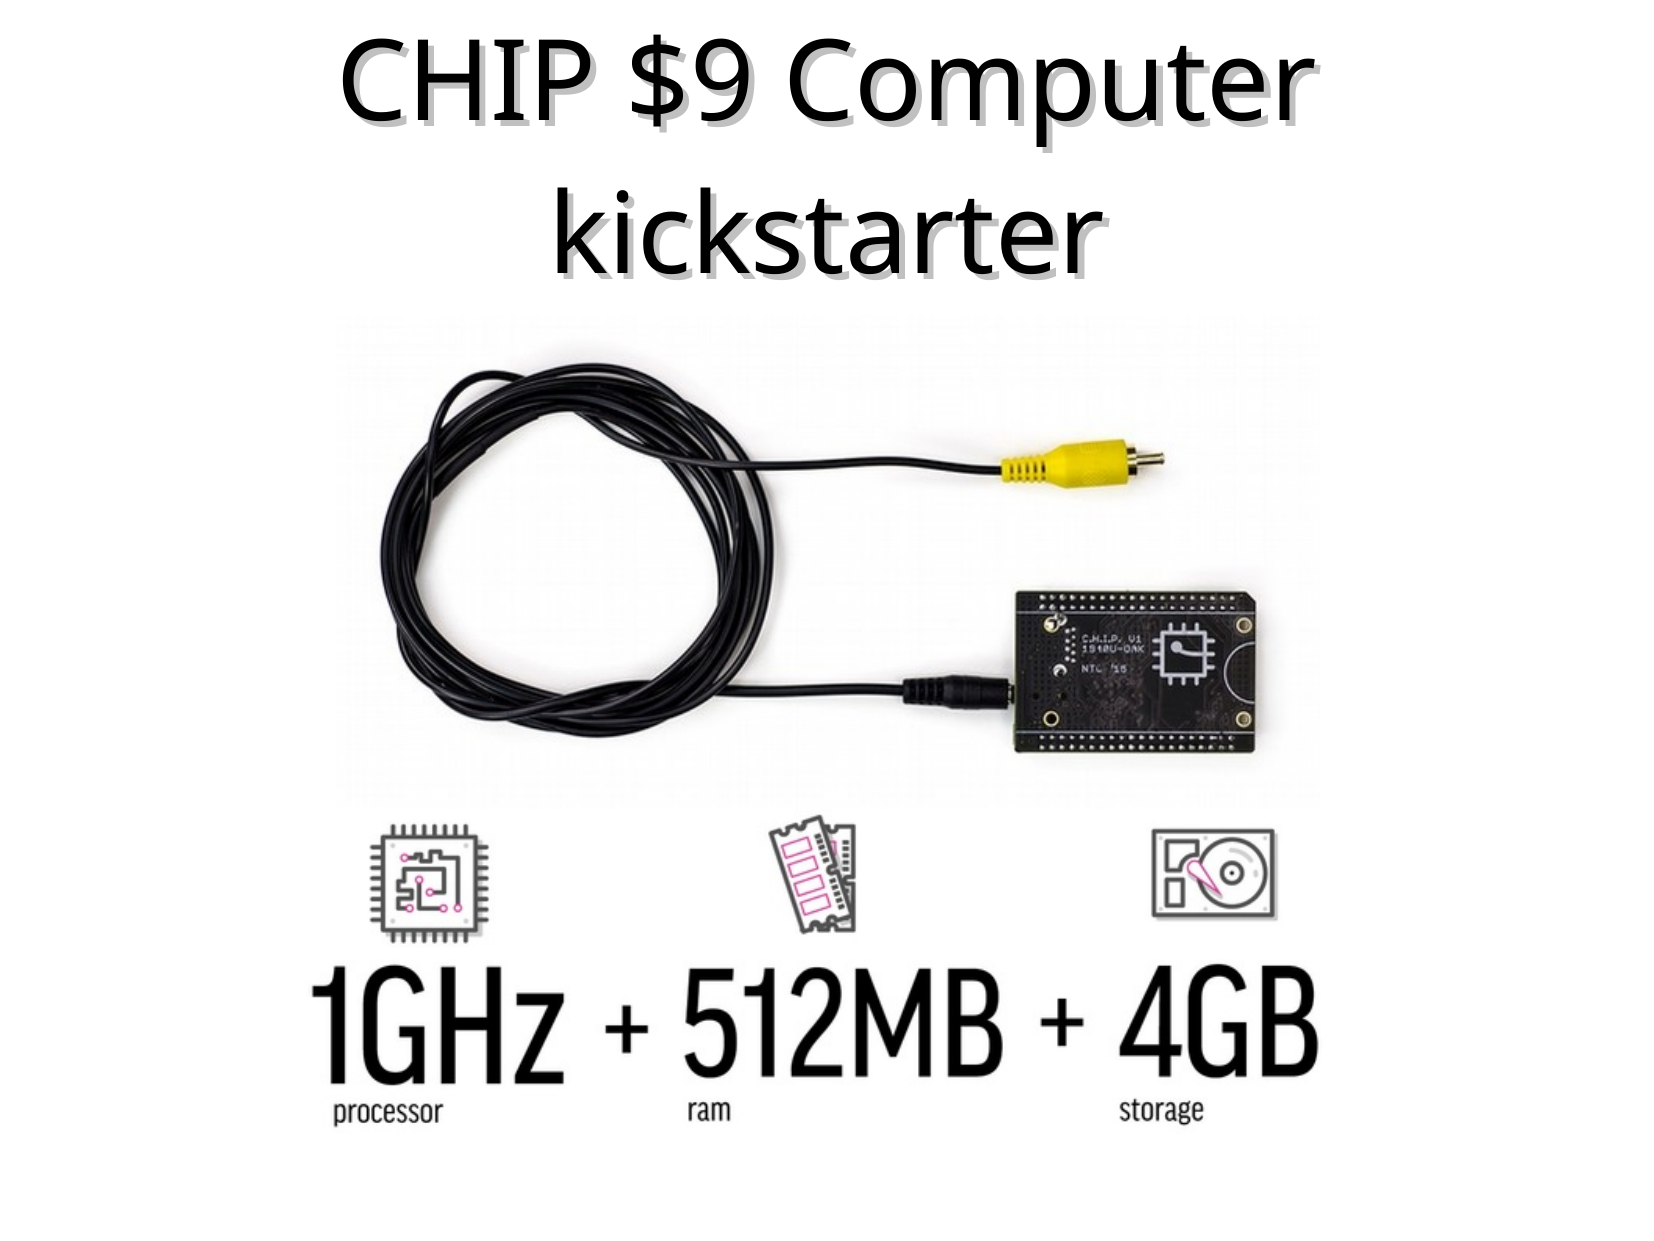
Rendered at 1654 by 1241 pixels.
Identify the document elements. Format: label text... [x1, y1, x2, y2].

title CHIP $9 Computer kickstarter [82, 26, 1571, 280]
picture [270, 315, 1364, 1134]
